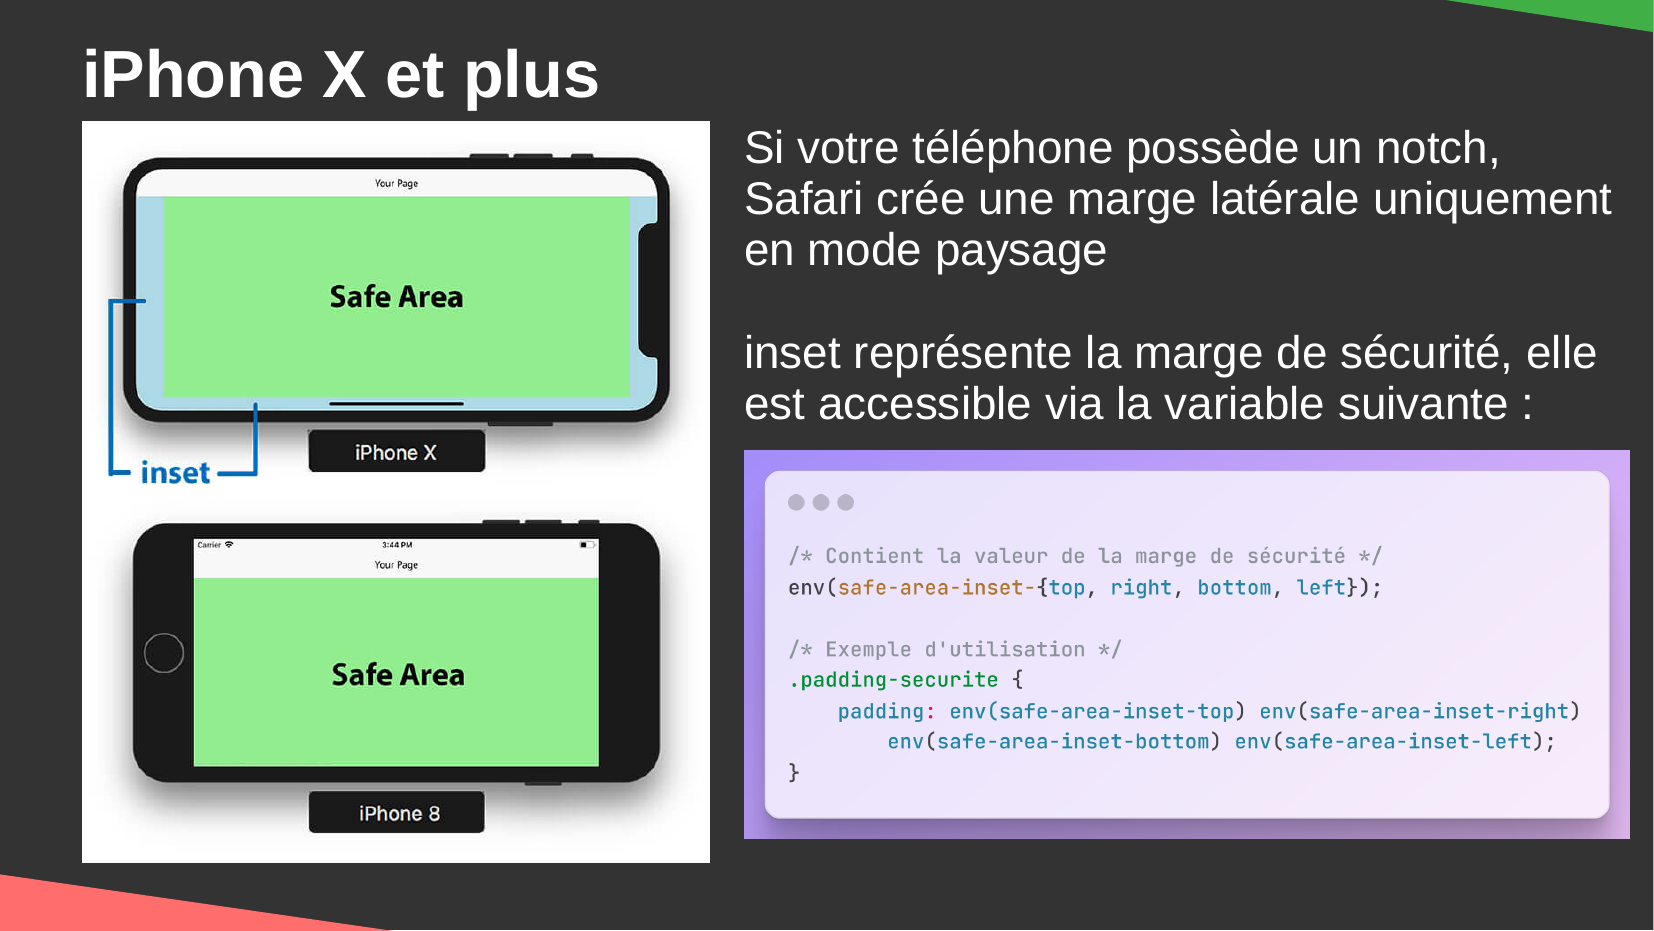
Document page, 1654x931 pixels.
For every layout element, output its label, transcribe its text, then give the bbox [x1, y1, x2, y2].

text_box [0, 874, 394, 931]
picture [82, 121, 710, 863]
picture [744, 450, 1630, 839]
title iPhone X et plus [82, 37, 1276, 122]
text_box [1445, 0, 1654, 33]
title Si votre téléphone possède un notch, Safari crée une marge latérale uniquement en mode paysage inset représente la marge de sécurité, elle est accessible via la variable suivante : [744, 121, 1630, 438]
